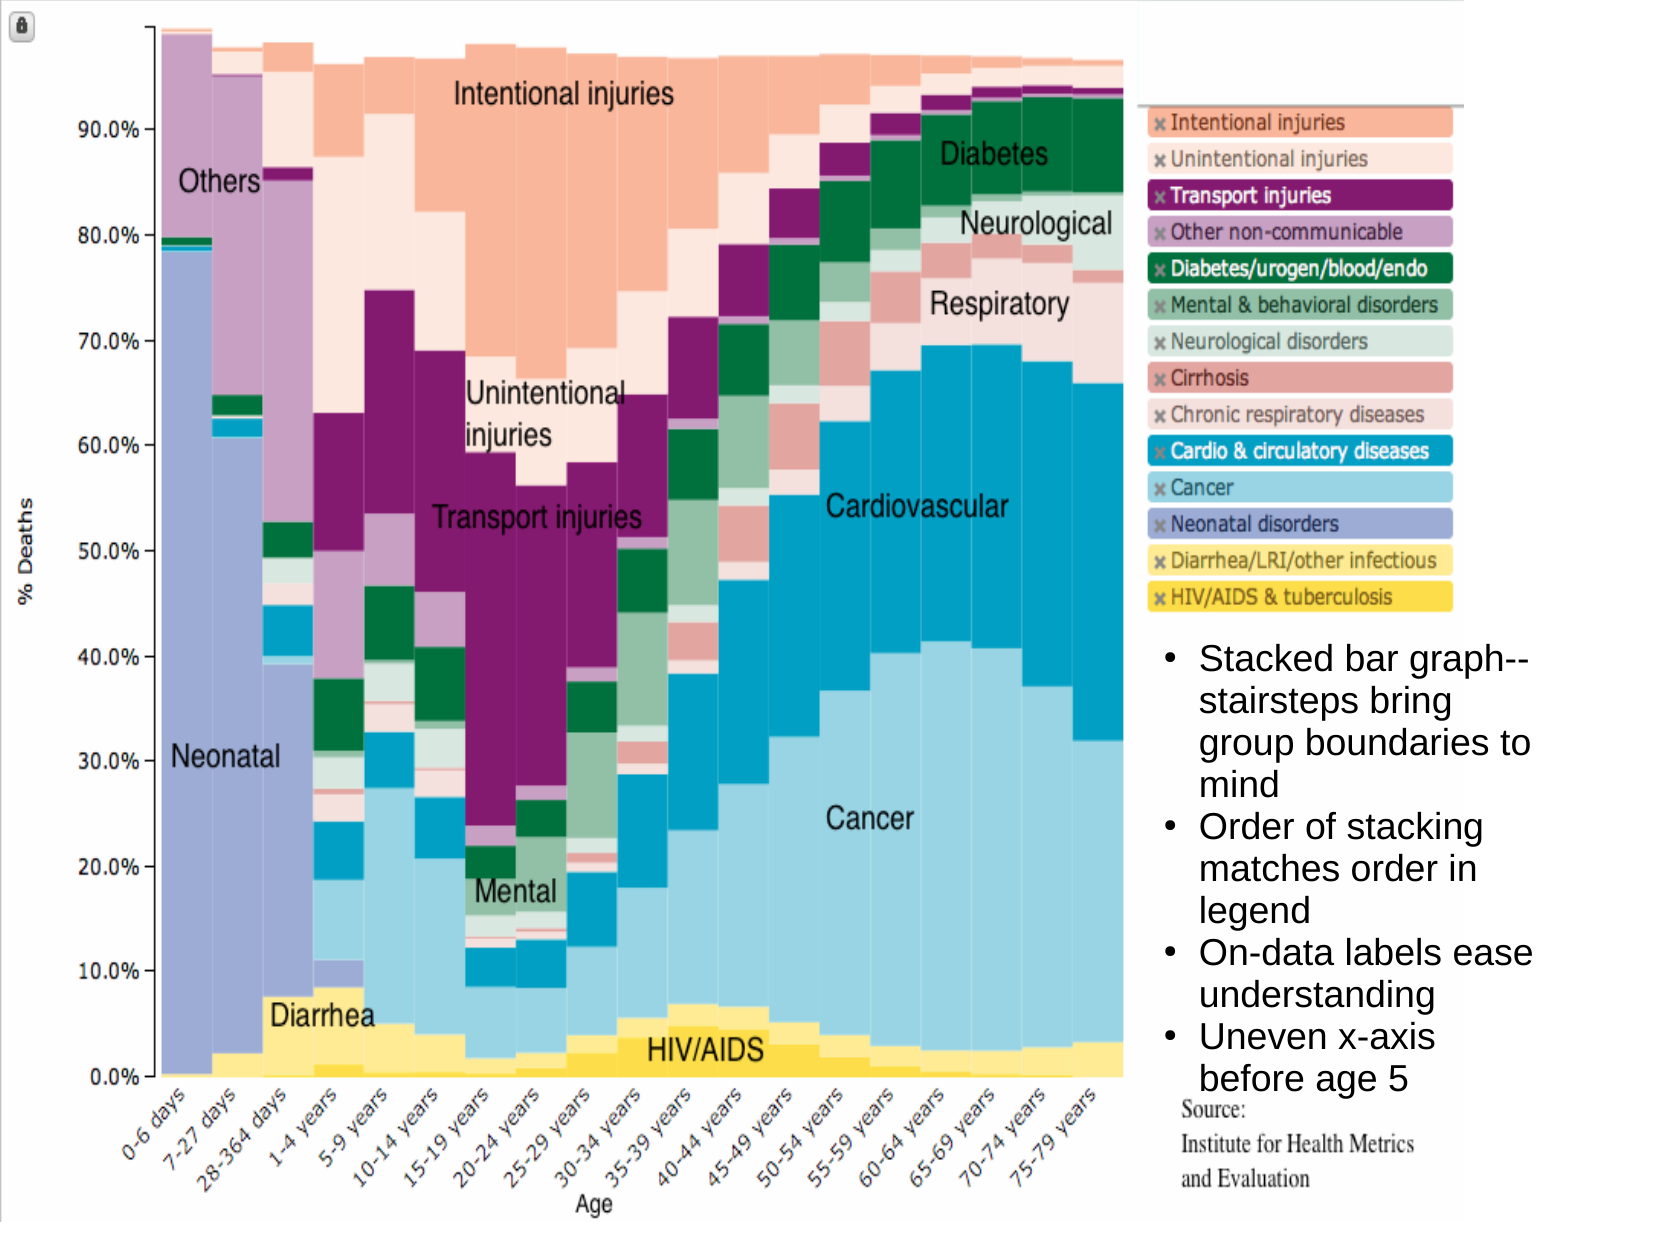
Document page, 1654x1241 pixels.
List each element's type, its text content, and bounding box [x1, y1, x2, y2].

text_box Stacked bar graph--stairsteps bring group boundaries to mind Order of stacking matches order in legend On-data labels ease understanding Uneven x-axis before age 5 [1148, 630, 1561, 1107]
picture [0, 0, 1464, 1222]
